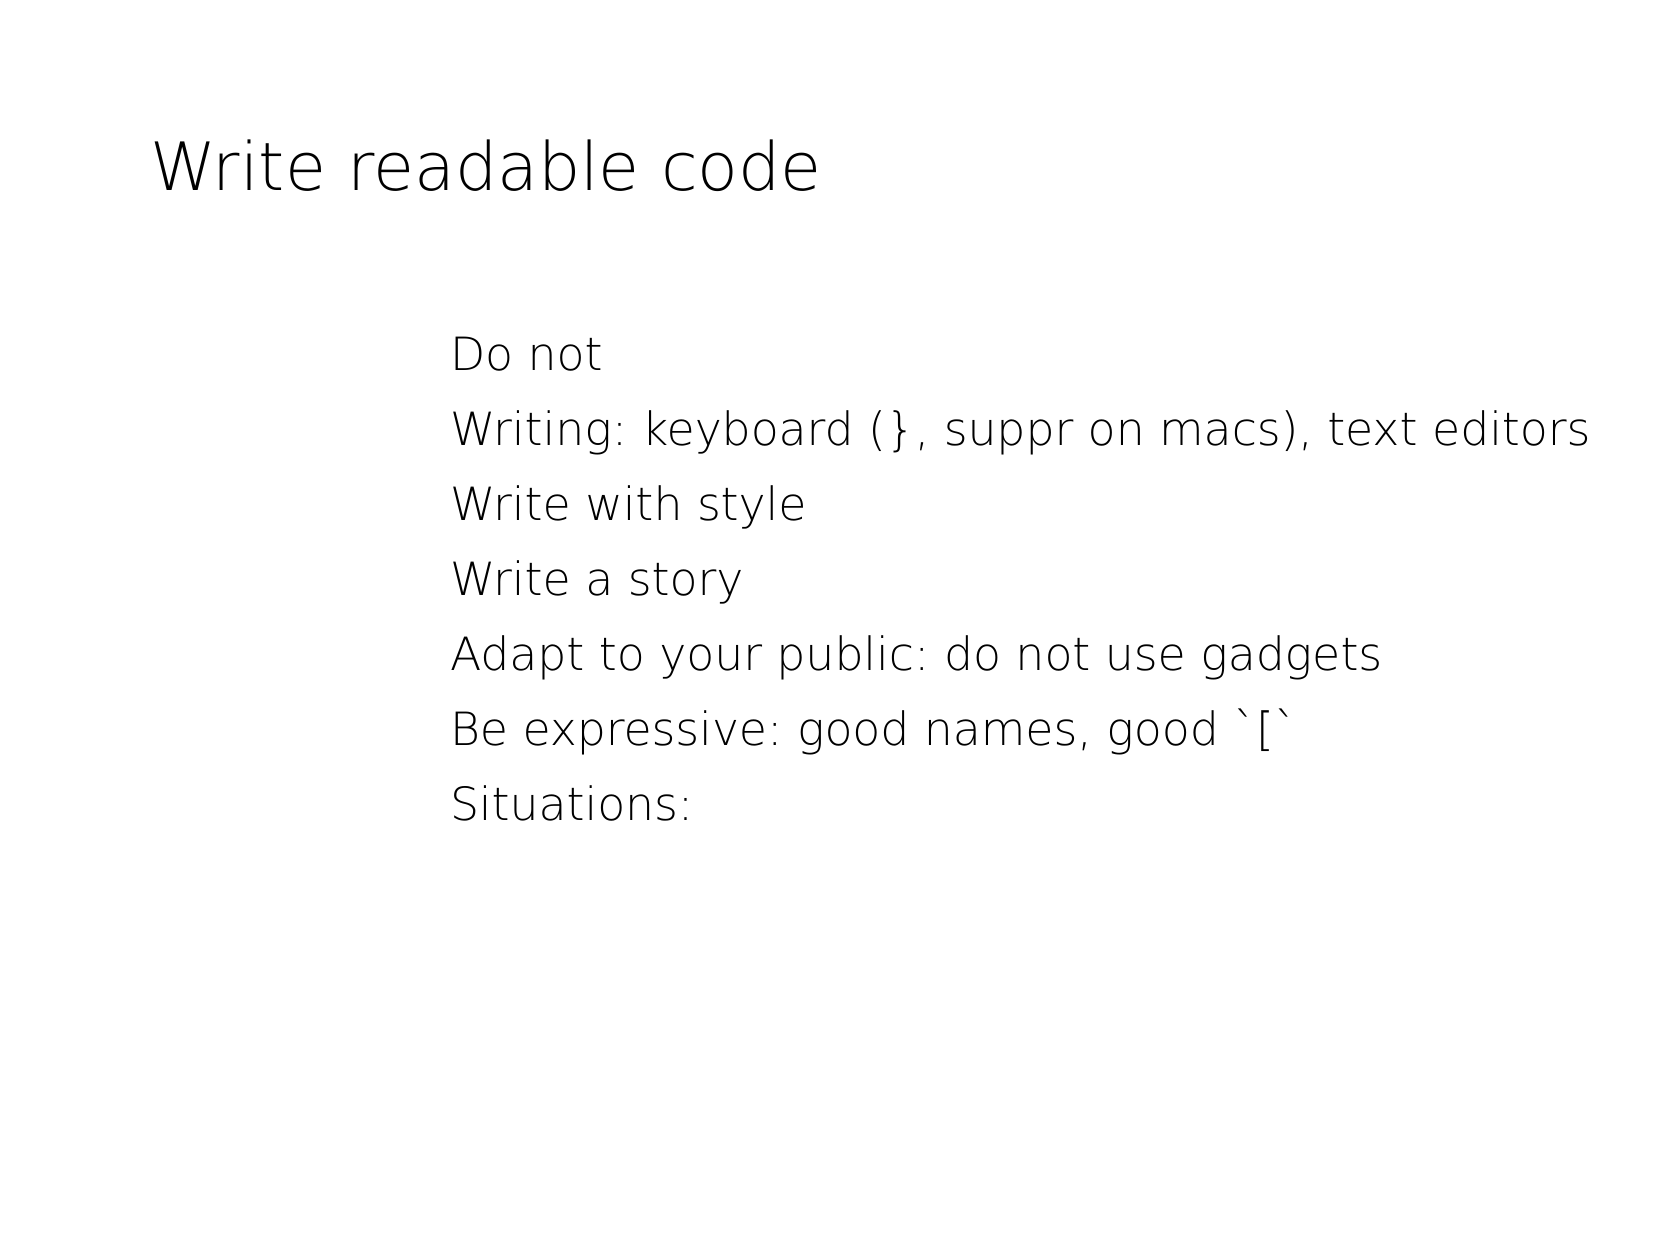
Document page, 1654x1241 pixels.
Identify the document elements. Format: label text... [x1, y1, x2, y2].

text_box Write with style [450, 450, 1426, 525]
text_box Write a story [450, 525, 1426, 600]
subtitle Write readable code [150, 0, 1639, 335]
text_box Be expressive: good names, good `[` [450, 675, 1426, 785]
text_box Adapt to your public: do not use gadgets [450, 600, 1426, 675]
text_box Writing: keyboard (}, suppr on macs), text editors [450, 375, 1651, 485]
text_box Do not [450, 300, 1426, 375]
text_box Situations: [450, 785, 1426, 860]
